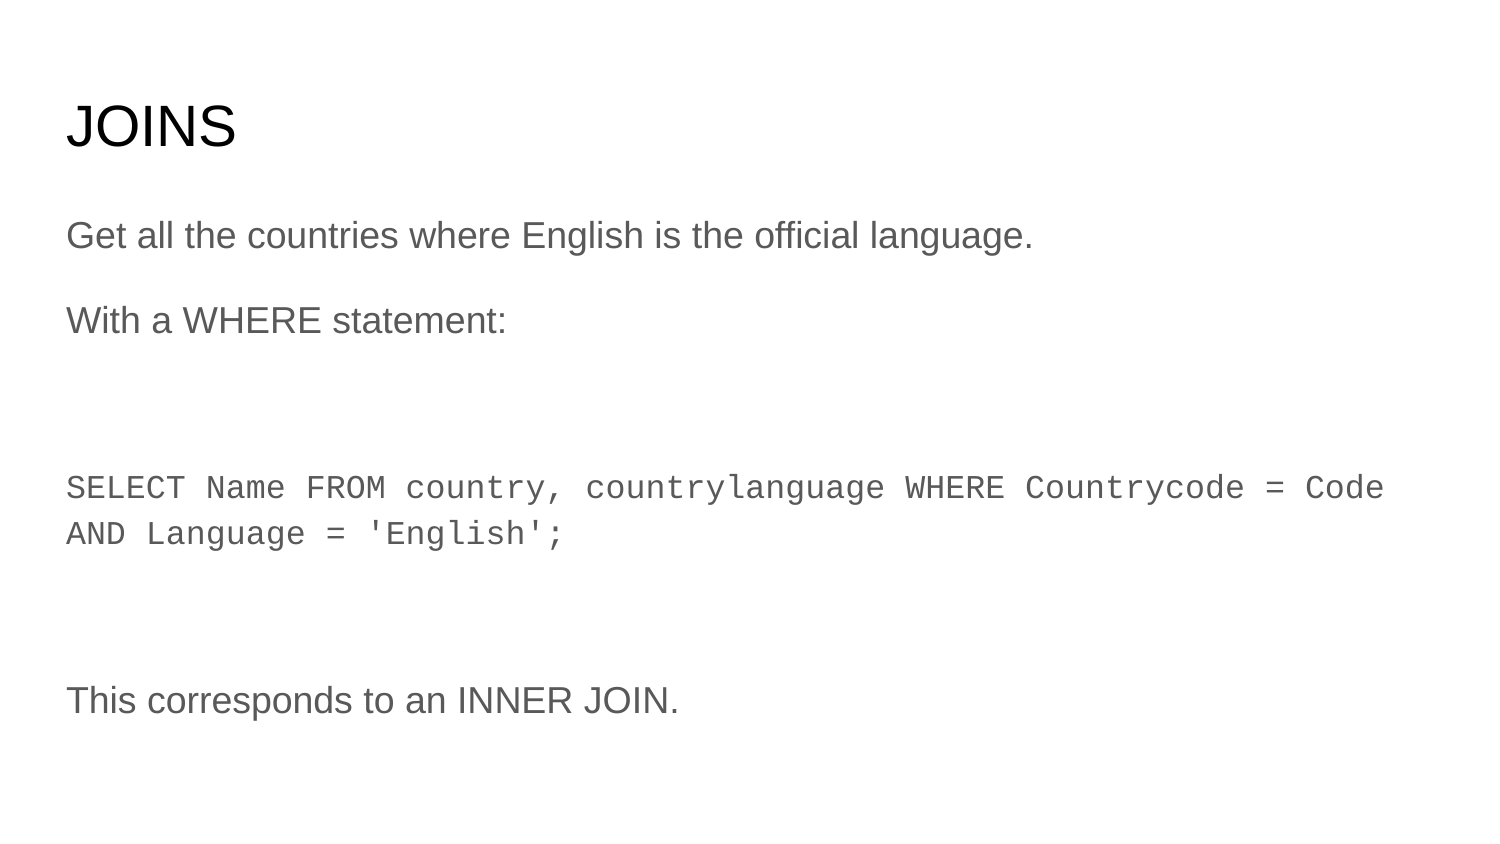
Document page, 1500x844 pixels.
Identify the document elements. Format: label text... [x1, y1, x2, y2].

title JOINS [51, 72, 1449, 167]
list Get all the countries where English is the official language. With a WHERE statement: SELECT Name FROM country, countrylanguage WHERE Countrycode = Code AND Language = 'English'; This corresponds to an INNER JOIN. [51, 189, 1449, 750]
